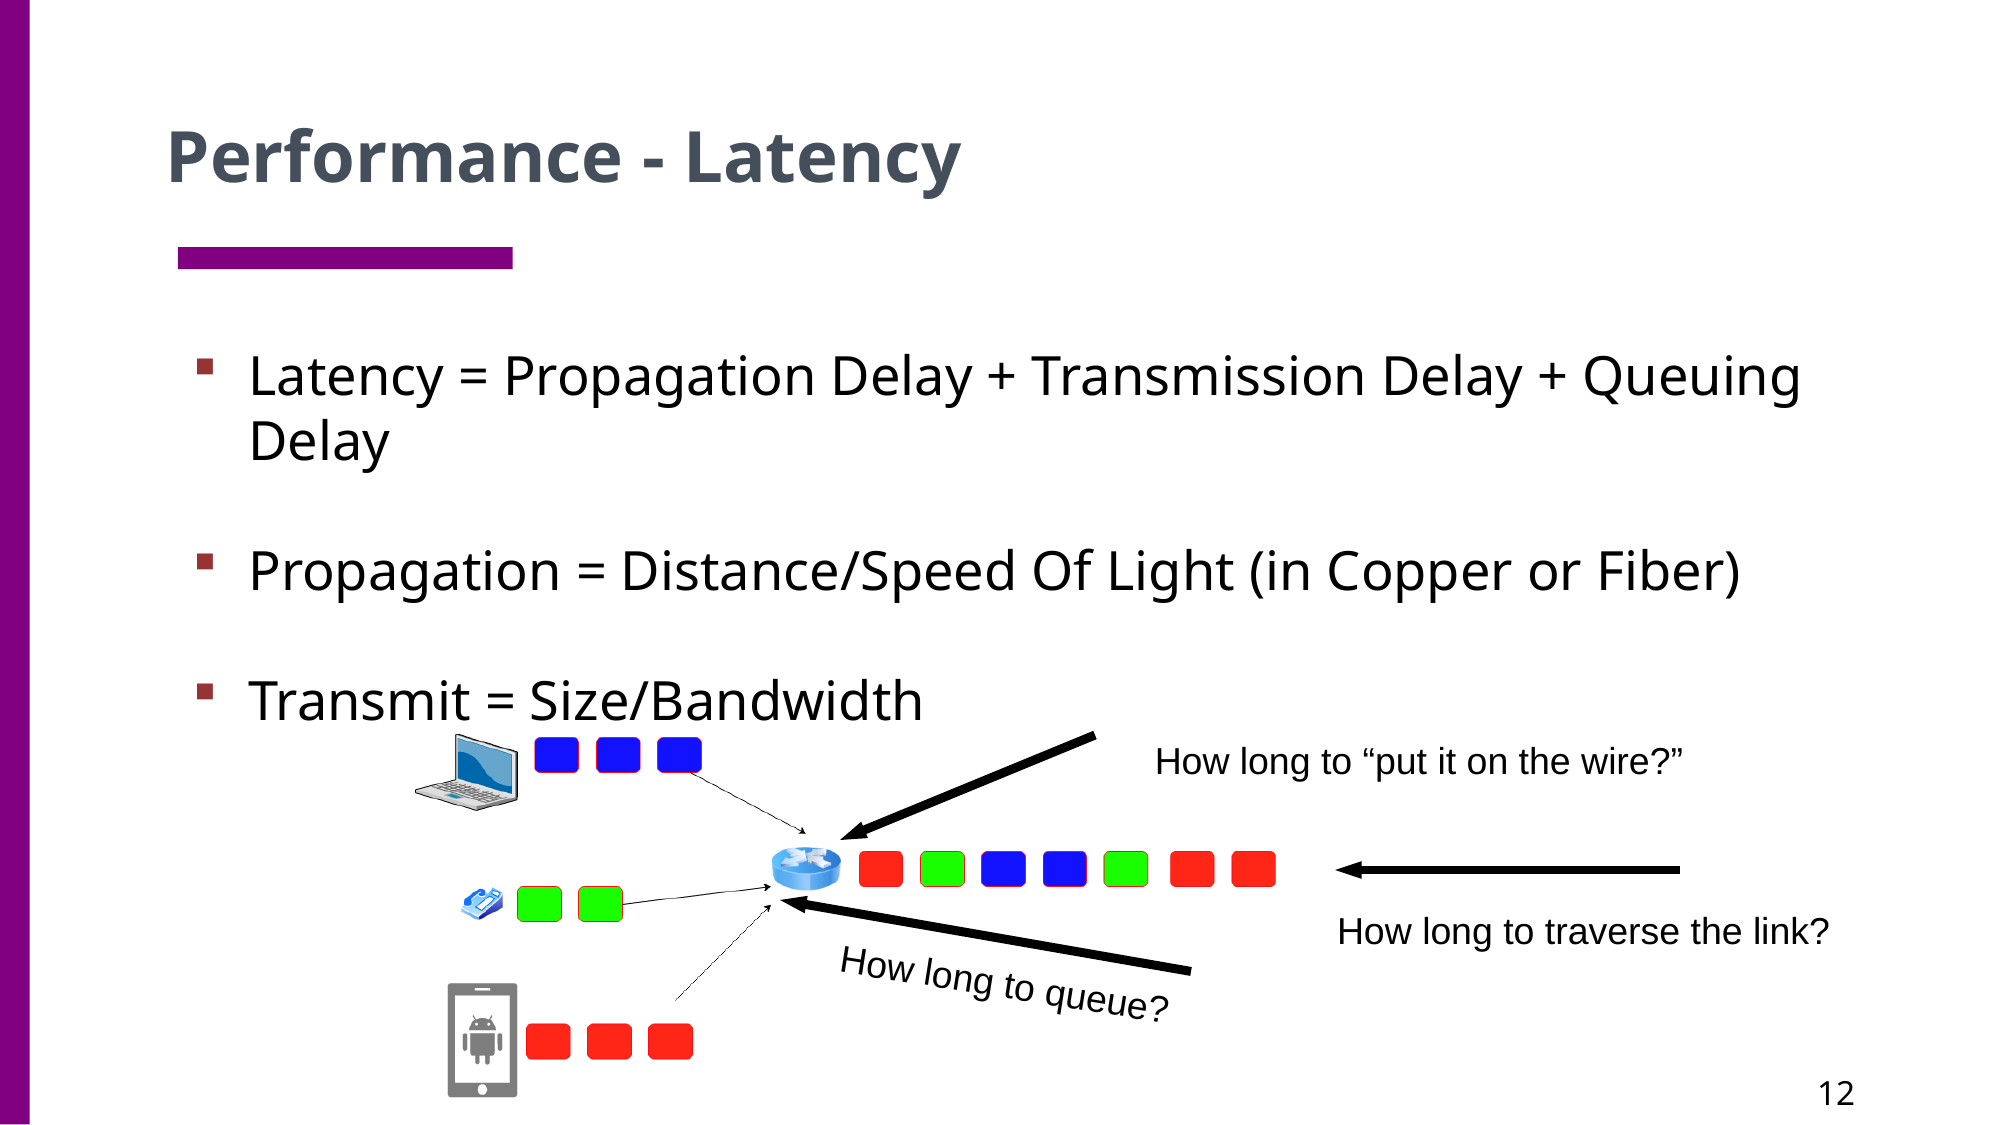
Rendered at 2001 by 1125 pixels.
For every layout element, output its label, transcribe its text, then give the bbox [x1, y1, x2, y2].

text_box Performance - Latency [151, 0, 1849, 212]
picture [415, 734, 1276, 1098]
text_box How long to “put it on the wire?” [1140, 733, 1699, 791]
text_box How long to traverse the link? [1322, 903, 1846, 961]
text_box How long to queue? [821, 928, 1188, 1042]
text_box Latency = Propagation Delay + Transmission Delay + Queuing Delay Propagation = Distance/Speed Of Light (in Copper or Fiber) Transmit = Size/Bandwidth [177, 326, 1875, 1050]
